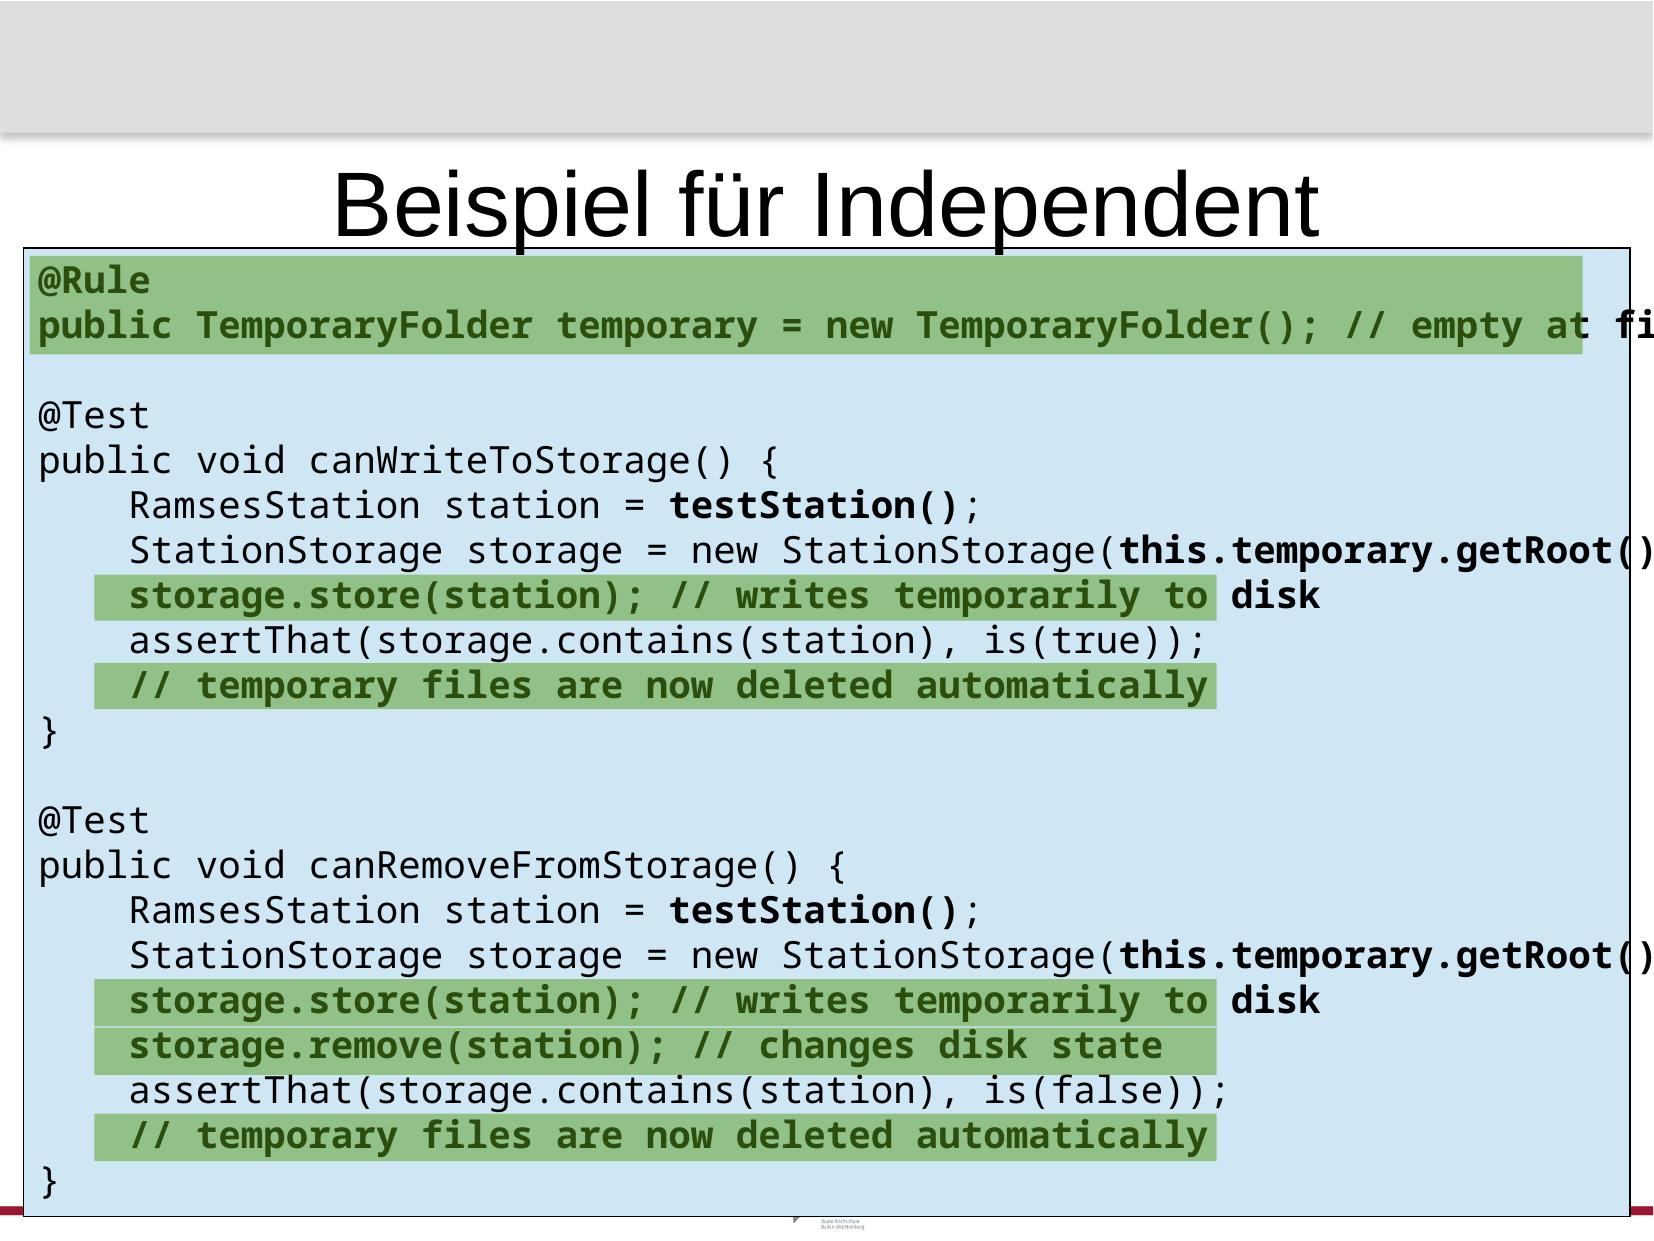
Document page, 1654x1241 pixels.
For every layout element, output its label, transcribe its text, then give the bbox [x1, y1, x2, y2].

text_box [94, 574, 1217, 621]
text_box [94, 1113, 1217, 1161]
text_box [94, 663, 1217, 710]
text_box [94, 979, 1217, 1075]
text_box [29, 255, 1583, 355]
text_box @Rule public TemporaryFolder temporary = new TemporaryFolder(); // empty at first @Test public void canWriteToStorage() { RamsesStation station = testStation(); StationStorage storage = new StationStorage(this.temporary.getRoot()); storage.store(station); // writes temporarily to disk assertThat(storage.contains(station), is(true)); // temporary files are now deleted automatically } @Test public void canRemoveFromStorage() { RamsesStation station = testStation(); StationStorage storage = new StationStorage(this.temporary.getRoot()); storage.store(station); // writes temporarily to disk storage.remove(station); // changes disk state assertThat(storage.contains(station), is(false)); // temporary files are now deleted automatically } [23, 248, 1630, 1217]
picture [0, 1, 1654, 1237]
title Beispiel für Independent [82, 147, 1571, 255]
